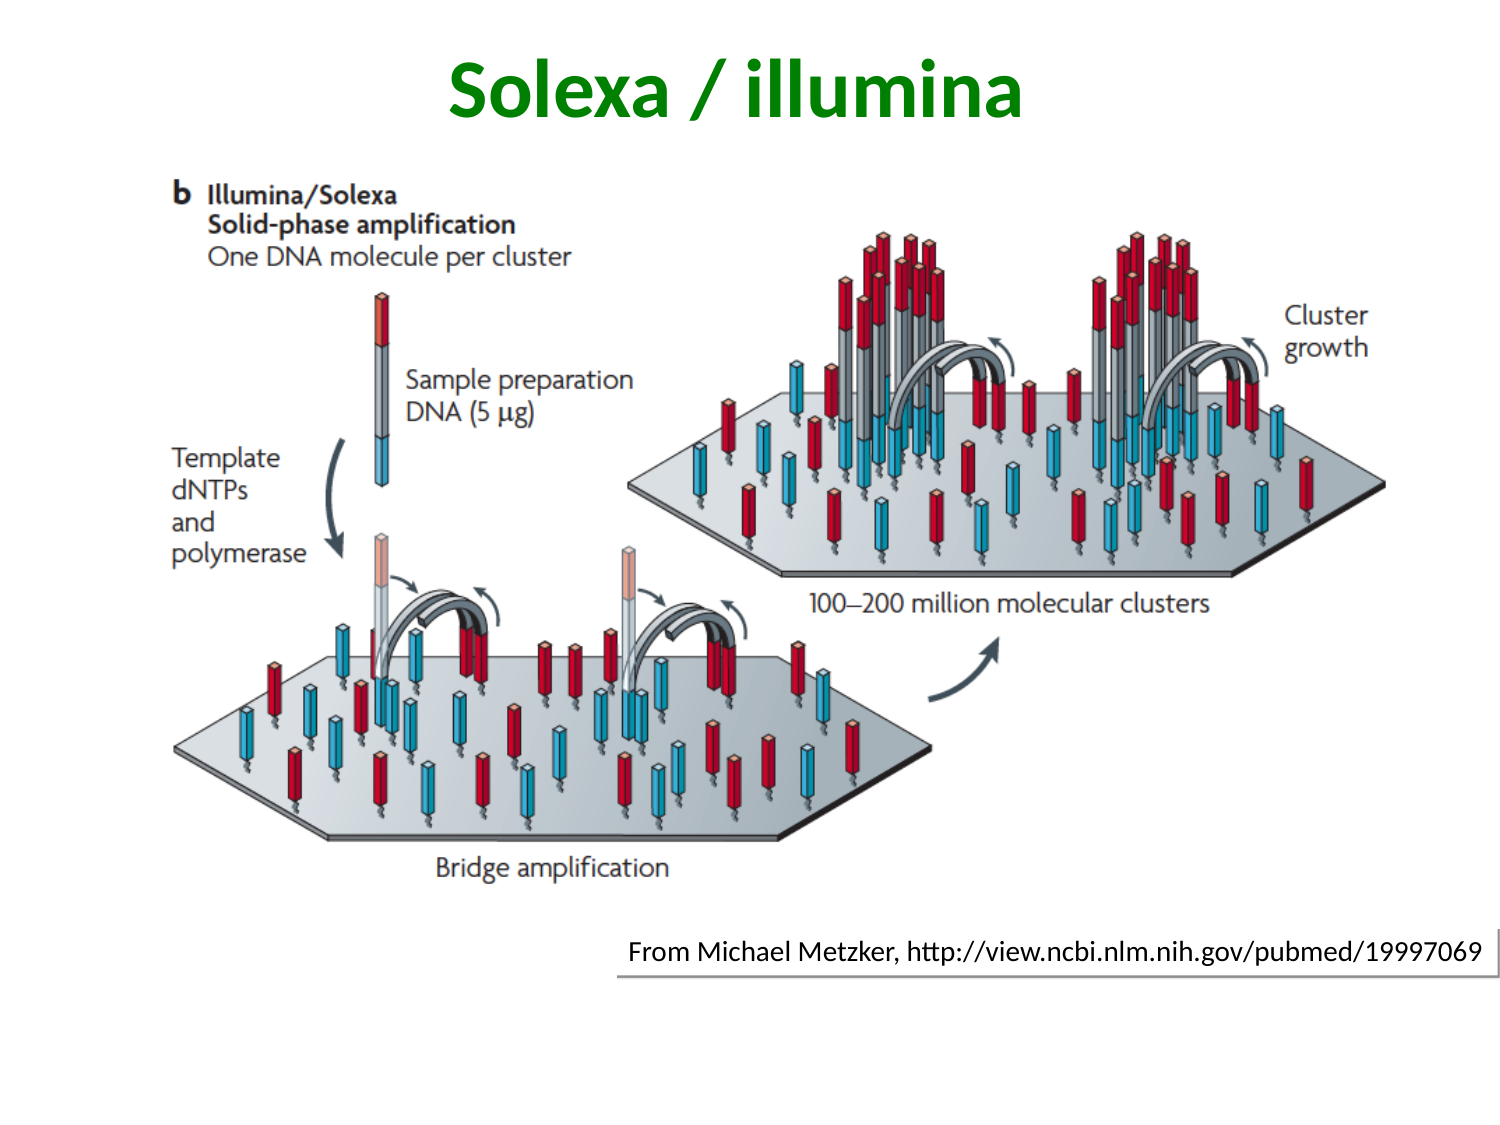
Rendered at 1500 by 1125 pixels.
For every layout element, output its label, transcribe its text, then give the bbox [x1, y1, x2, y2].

picture [87, 149, 1460, 912]
text_box From Michael Metzker, http://view.ncbi.nlm.nih.gov/pubmed/19997069 [613, 925, 1498, 976]
text_box Solexa / illumina [5, 19, 1469, 149]
